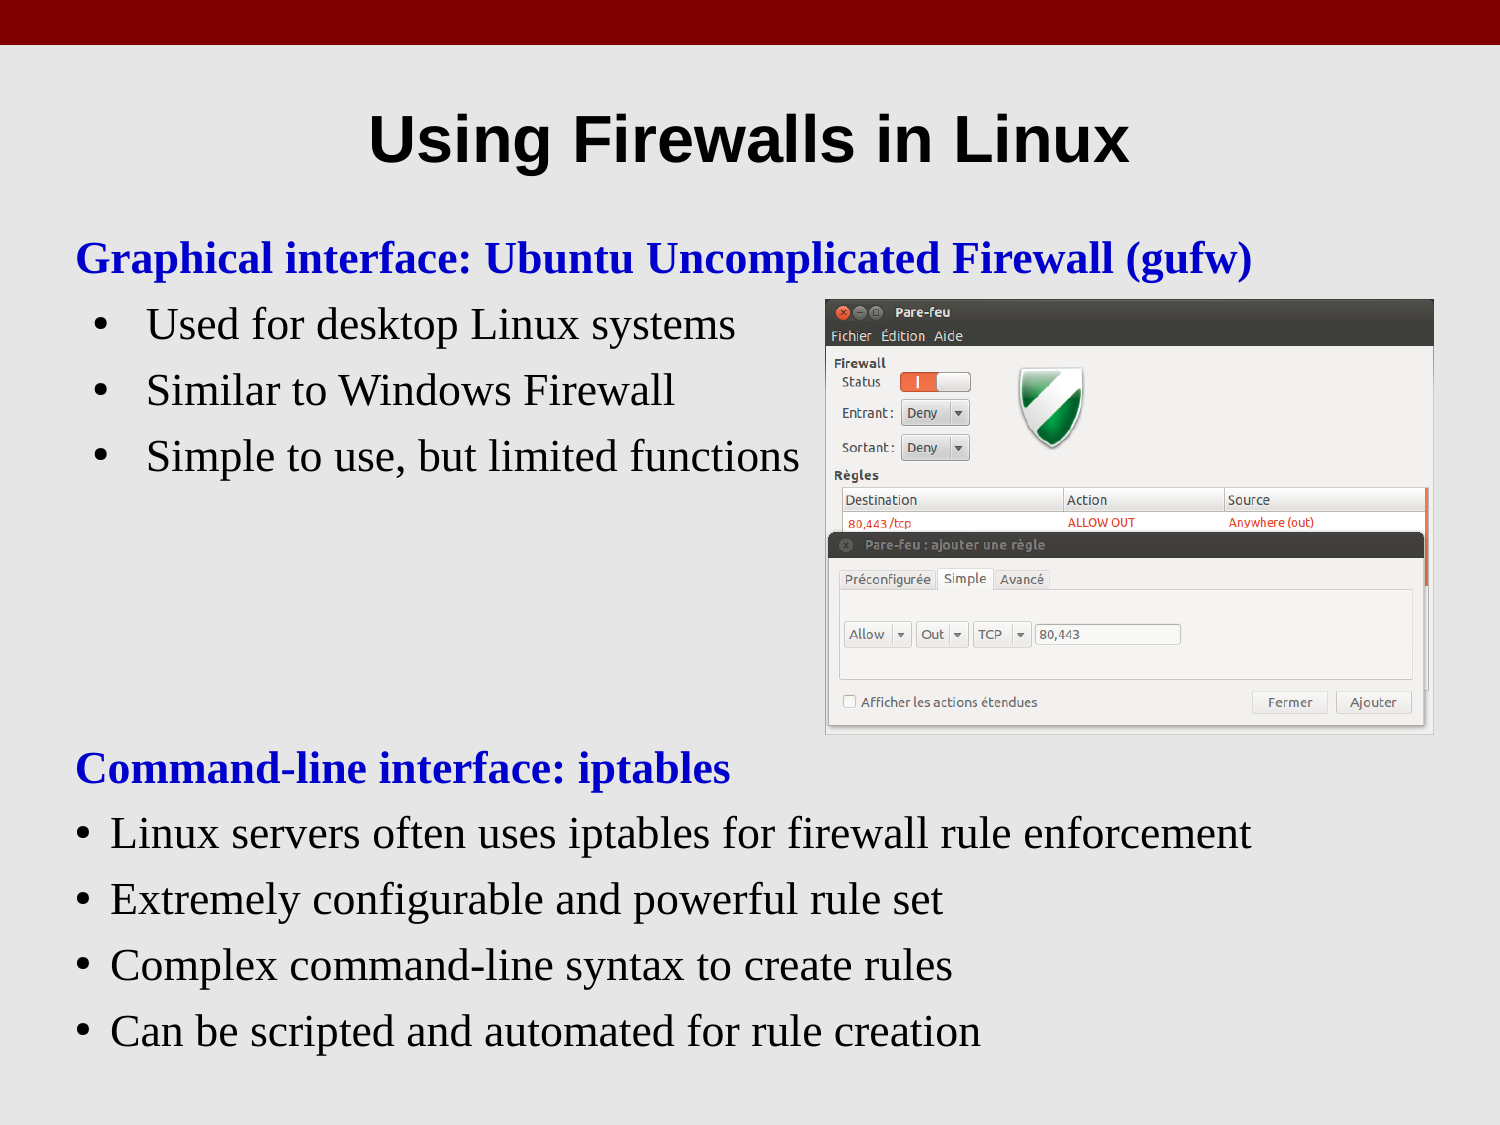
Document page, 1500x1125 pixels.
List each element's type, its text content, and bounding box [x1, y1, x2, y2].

picture [825, 299, 1434, 736]
list Graphical interface: Ubuntu Uncomplicated Firewall (gufw) Used for desktop Linux systems Similar to Windows Firewall Simple to use, but limited functions [75, 233, 1425, 555]
title Using Firewalls in Linux [75, 45, 1425, 233]
text_box Command-line interface: iptables Linux servers often uses iptables for firewall rule enforcement Extremely configurable and powerful rule set Complex command-line syntax to create rules Can be scripted and automated for rule creation [60, 735, 1441, 1081]
